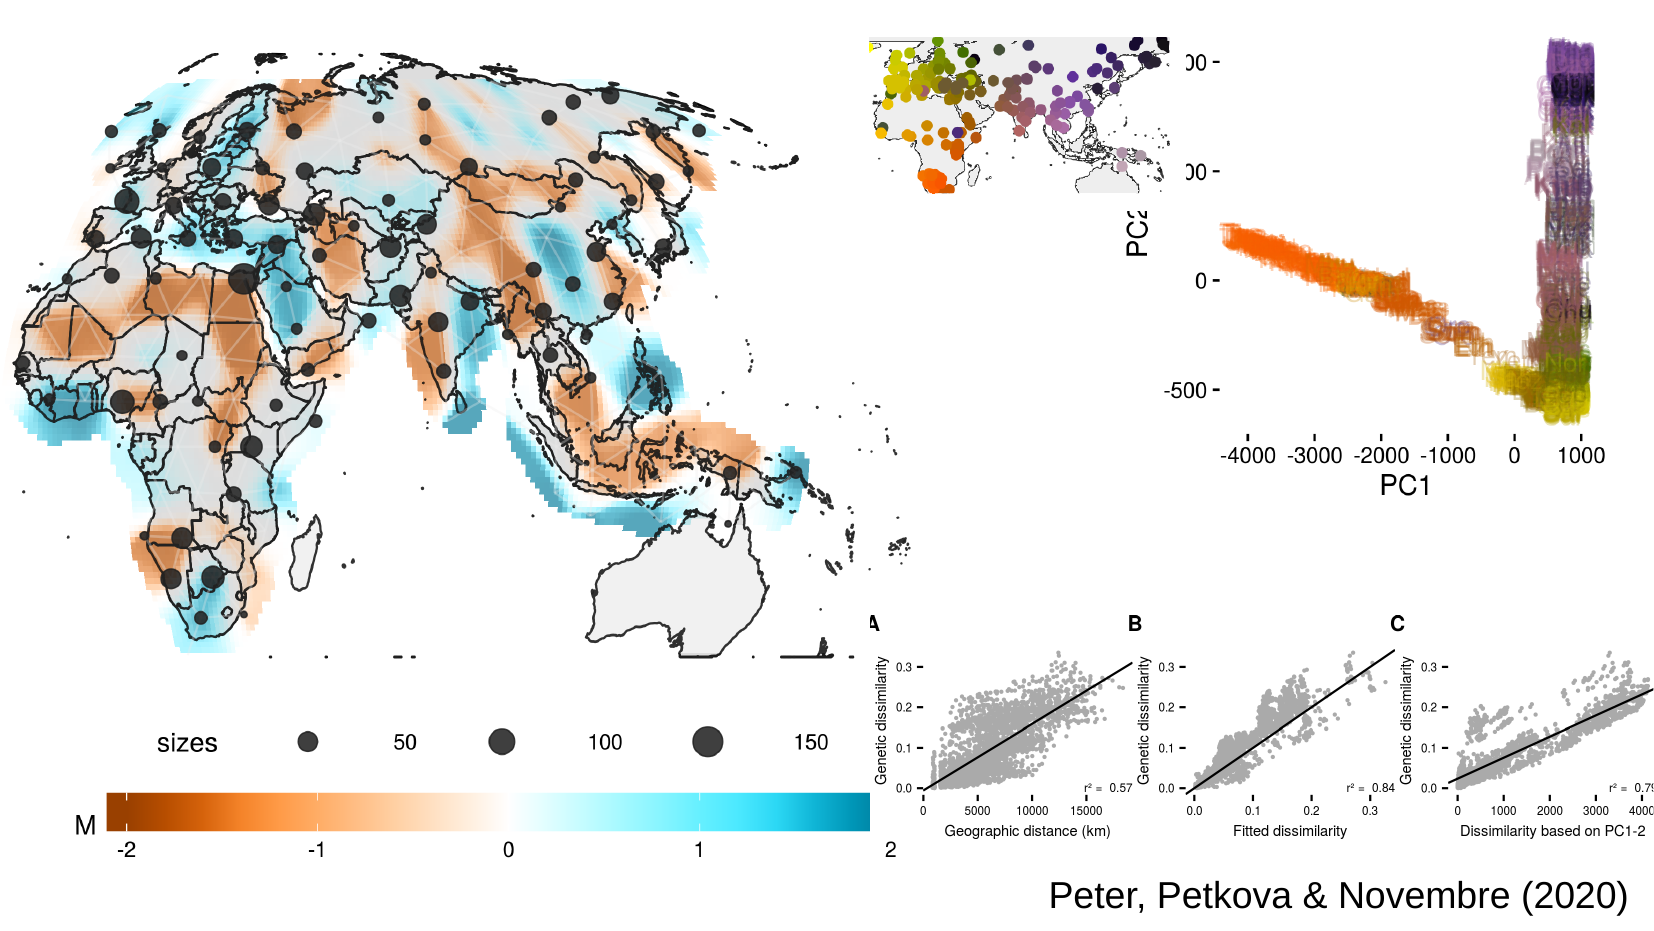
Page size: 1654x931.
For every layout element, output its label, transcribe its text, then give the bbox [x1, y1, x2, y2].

text_box Peter, Petkova & Novembre (2020) [1033, 867, 1645, 925]
picture [0, 14, 1654, 861]
